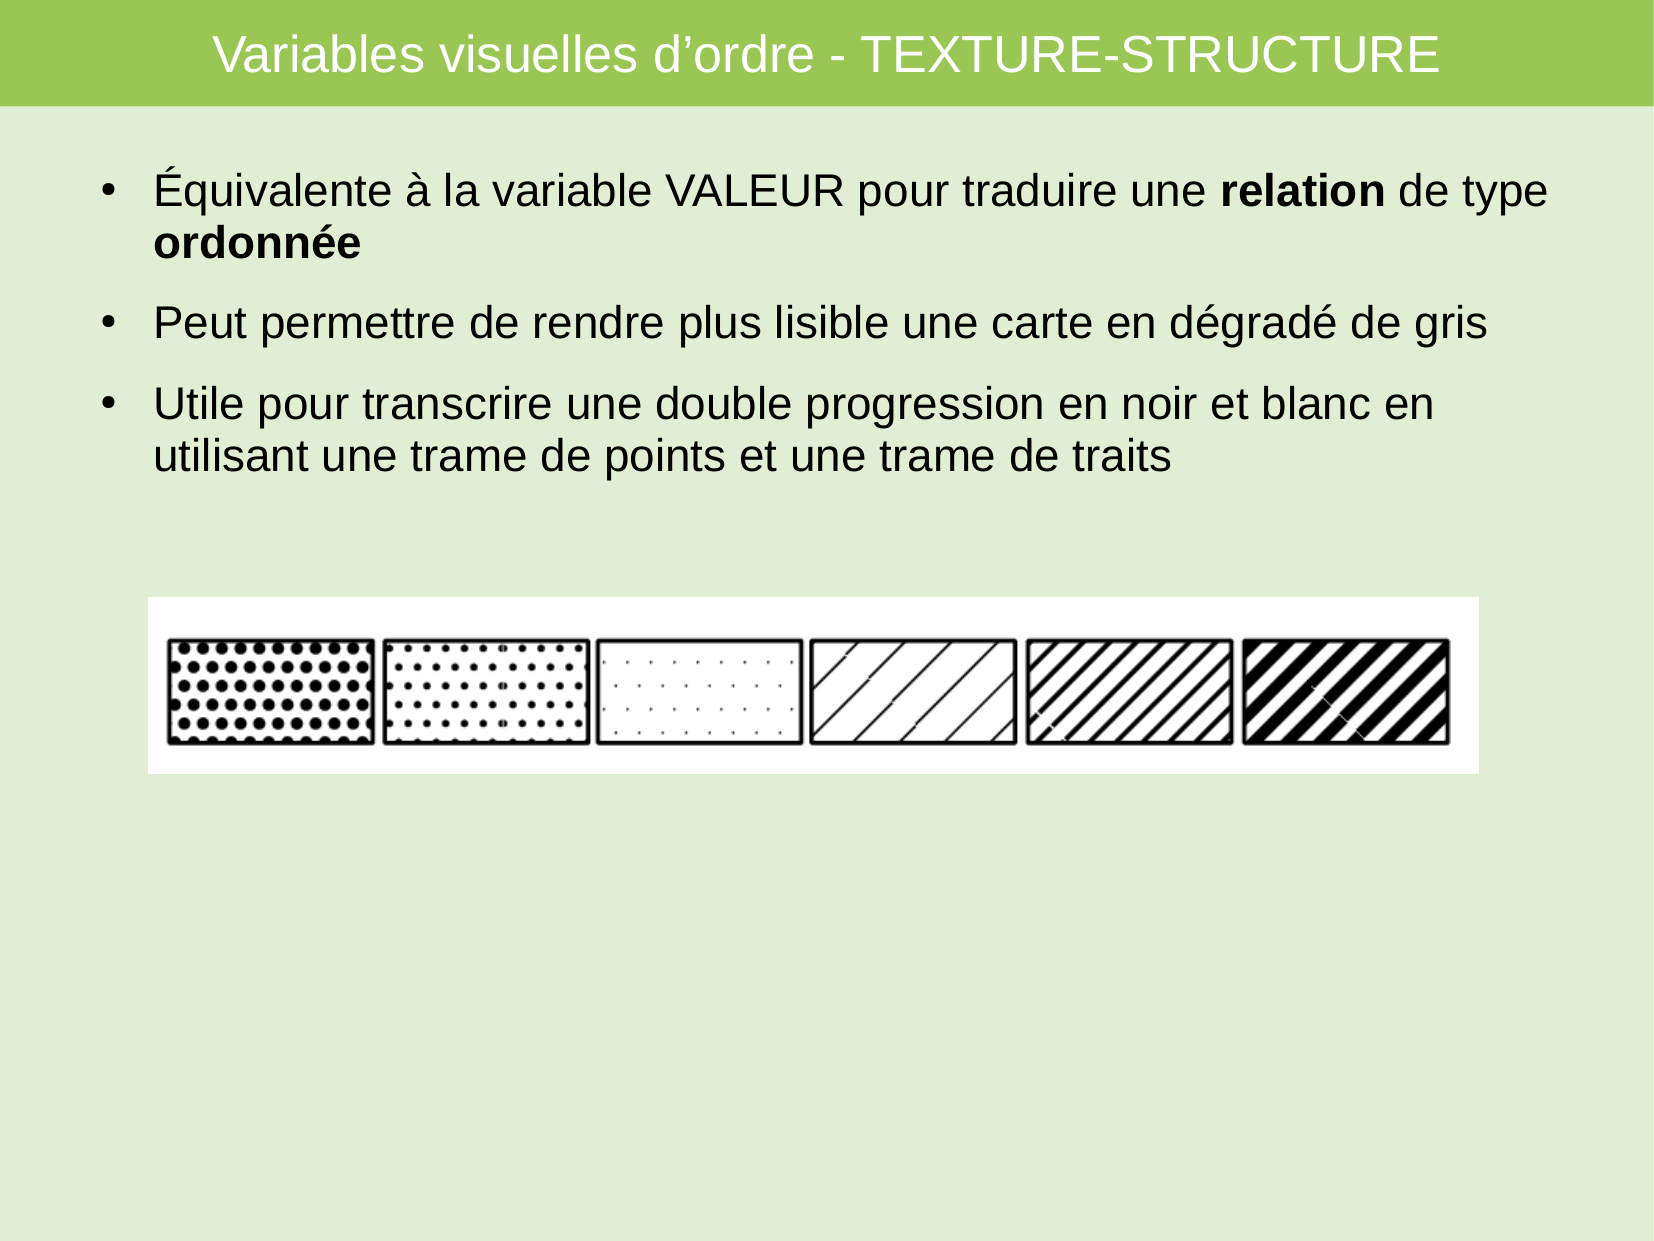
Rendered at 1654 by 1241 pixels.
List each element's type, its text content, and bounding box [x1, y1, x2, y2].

list Équivalente à la variable VALEUR pour traduire une relation de type ordonnée Peut permettre de rendre plus lisible une carte en dégradé de gris Utile pour transcrire une double progression en noir et blanc en utilisant une trame de points et une trame de traits [82, 165, 1571, 1193]
picture [148, 597, 1479, 774]
title Variables visuelles d’ordre - TEXTURE-STRUCTURE [82, 19, 1571, 89]
